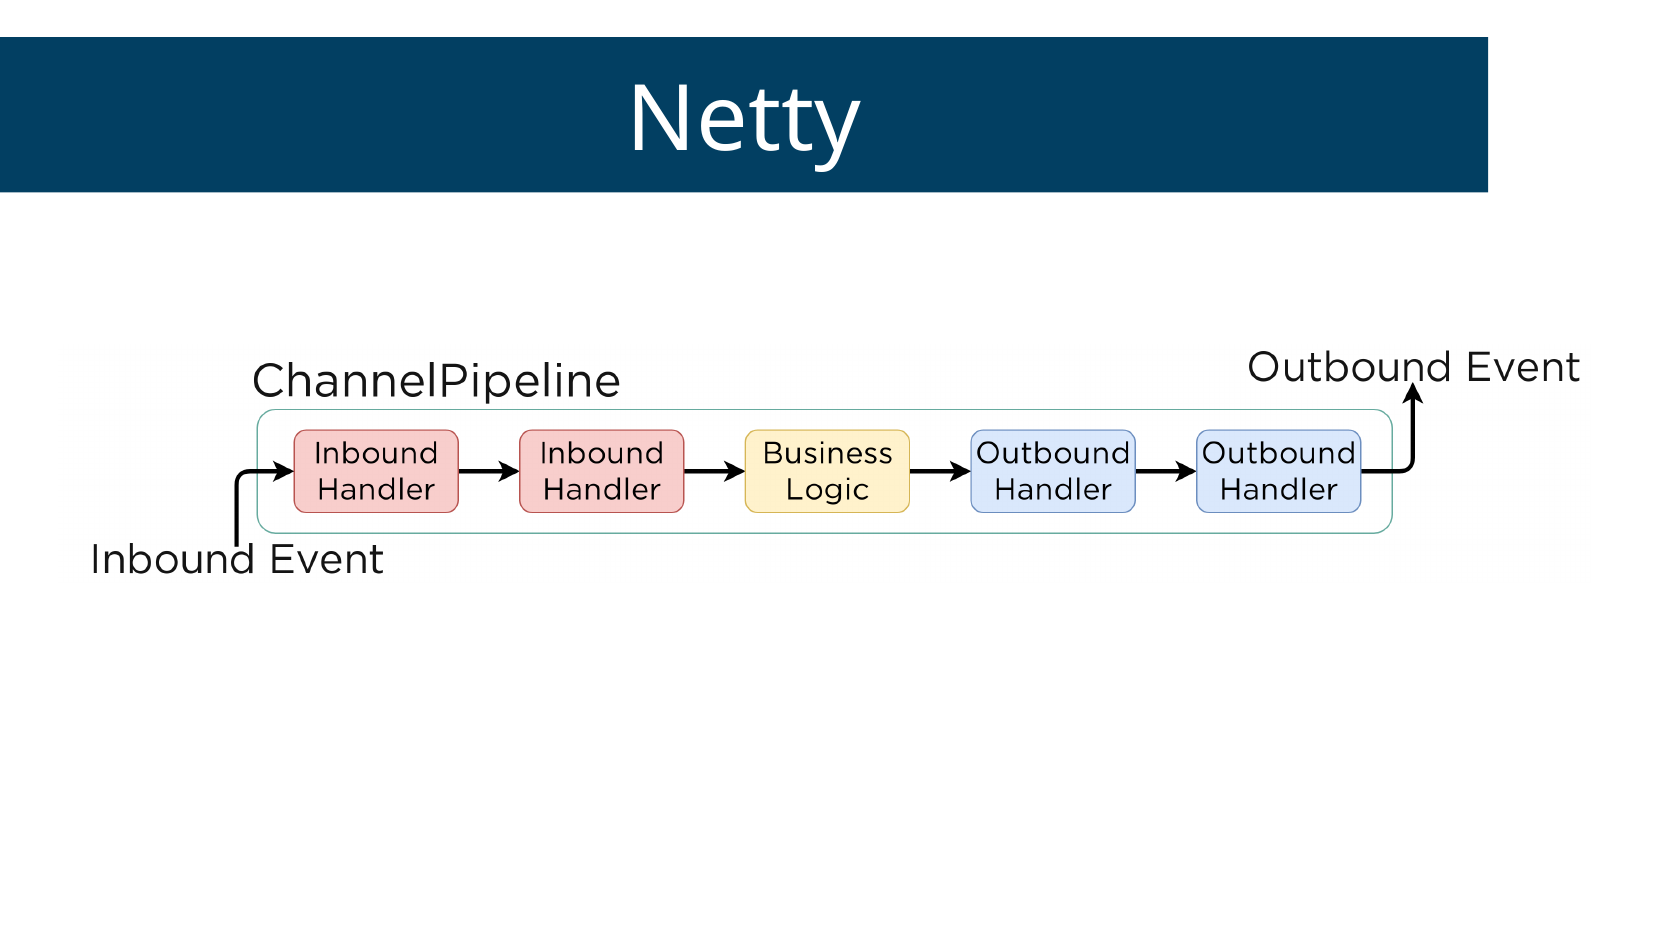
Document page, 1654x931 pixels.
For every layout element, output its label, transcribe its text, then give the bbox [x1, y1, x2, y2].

title Netty [0, 37, 1489, 193]
picture [58, 344, 1591, 583]
